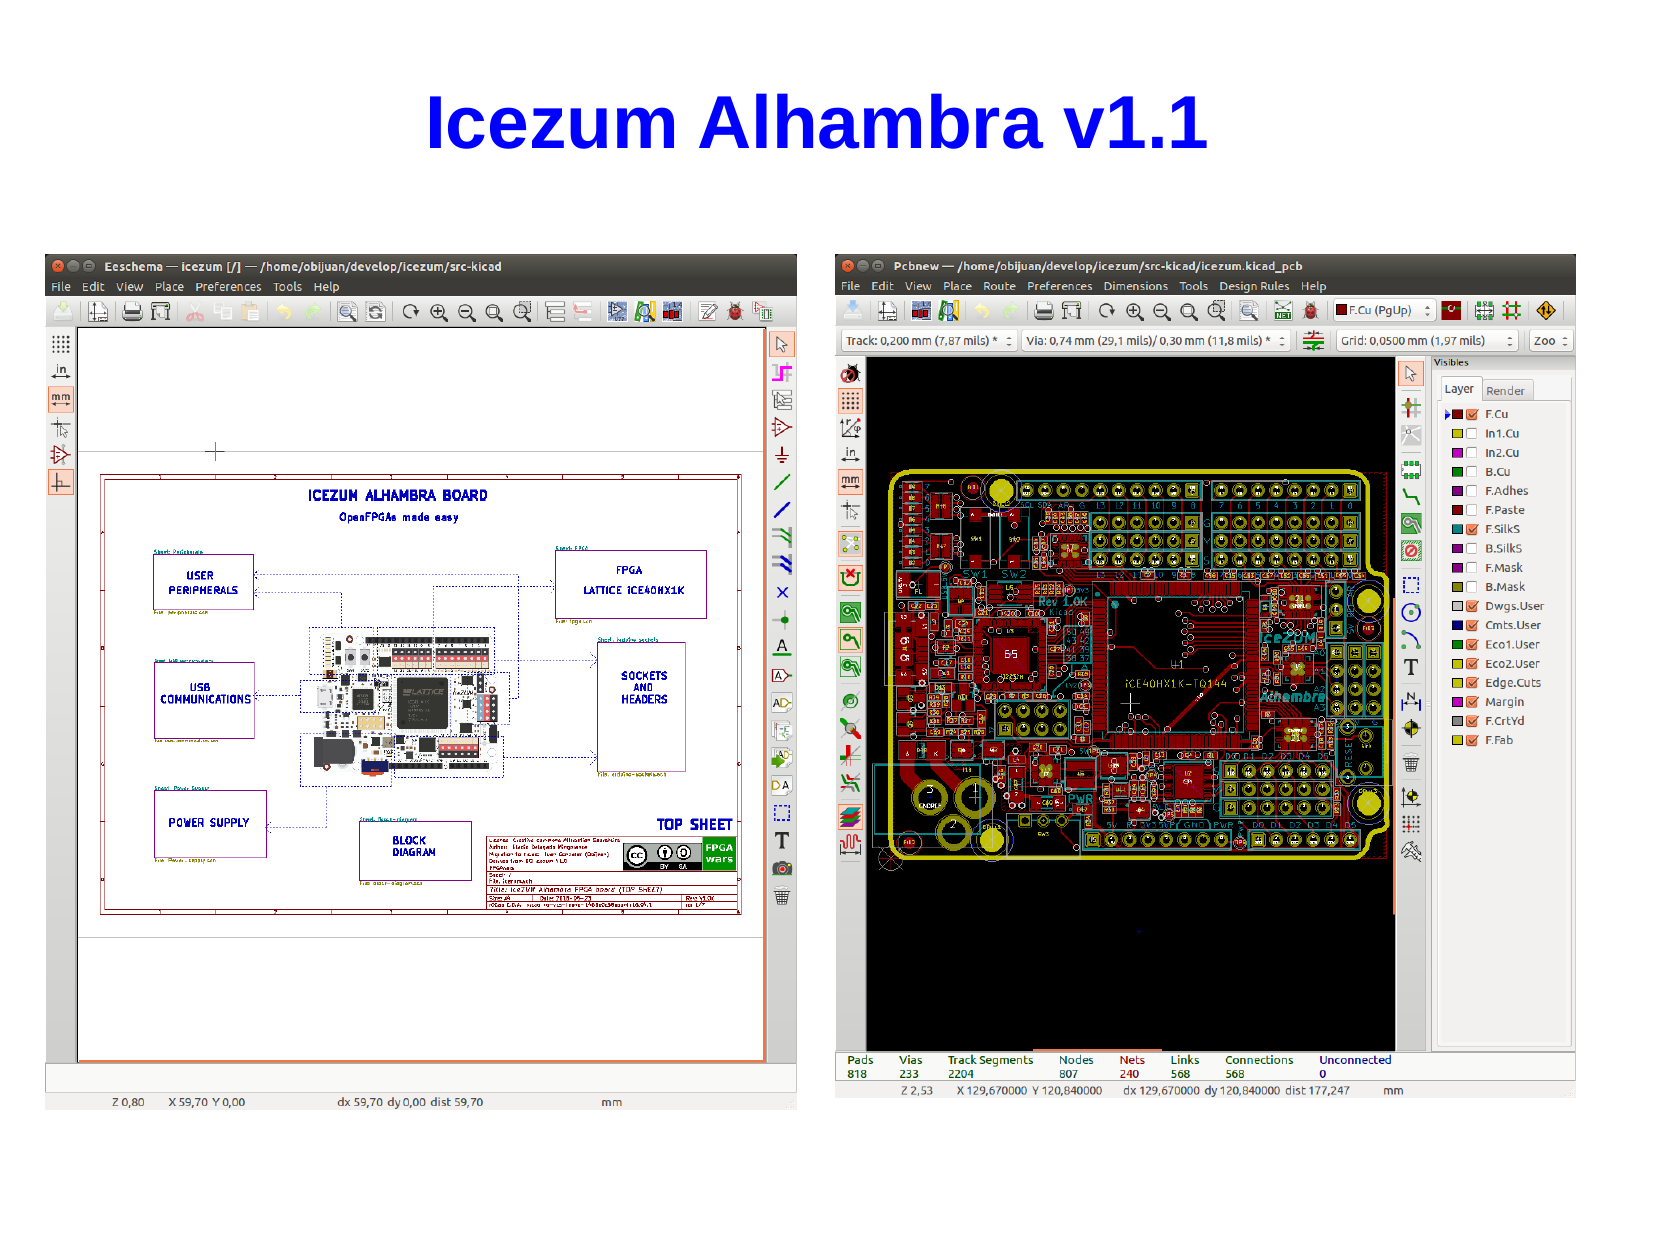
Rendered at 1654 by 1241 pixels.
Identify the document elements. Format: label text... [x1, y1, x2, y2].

picture [45, 254, 797, 1111]
picture [835, 254, 1576, 1098]
text_box Icezum Alhambra v1.1 [90, 73, 1546, 211]
